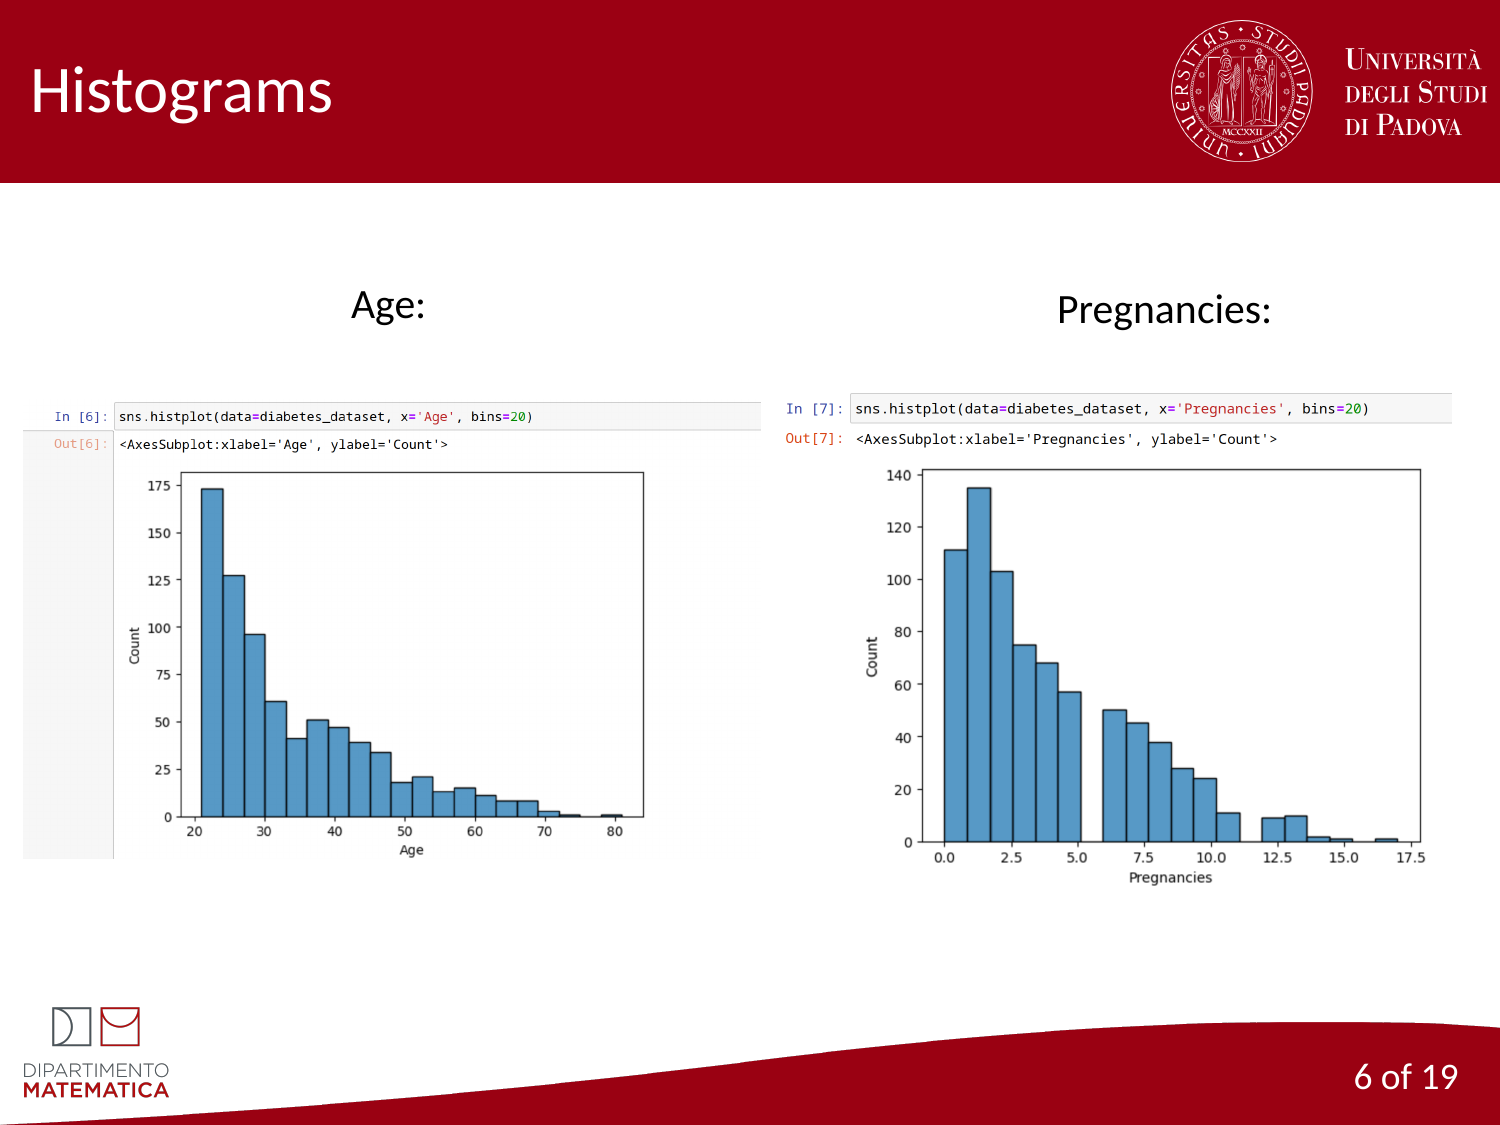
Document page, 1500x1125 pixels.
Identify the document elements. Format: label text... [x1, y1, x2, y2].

title Histograms [0, 0, 1159, 183]
text_box Pregnancies: [872, 285, 1458, 342]
picture [0, 1007, 1500, 1125]
picture [23, 386, 1452, 895]
picture [1171, 20, 1487, 162]
slide_number <number> of 19 [1136, 1044, 1474, 1104]
text_box Age: [96, 280, 682, 346]
